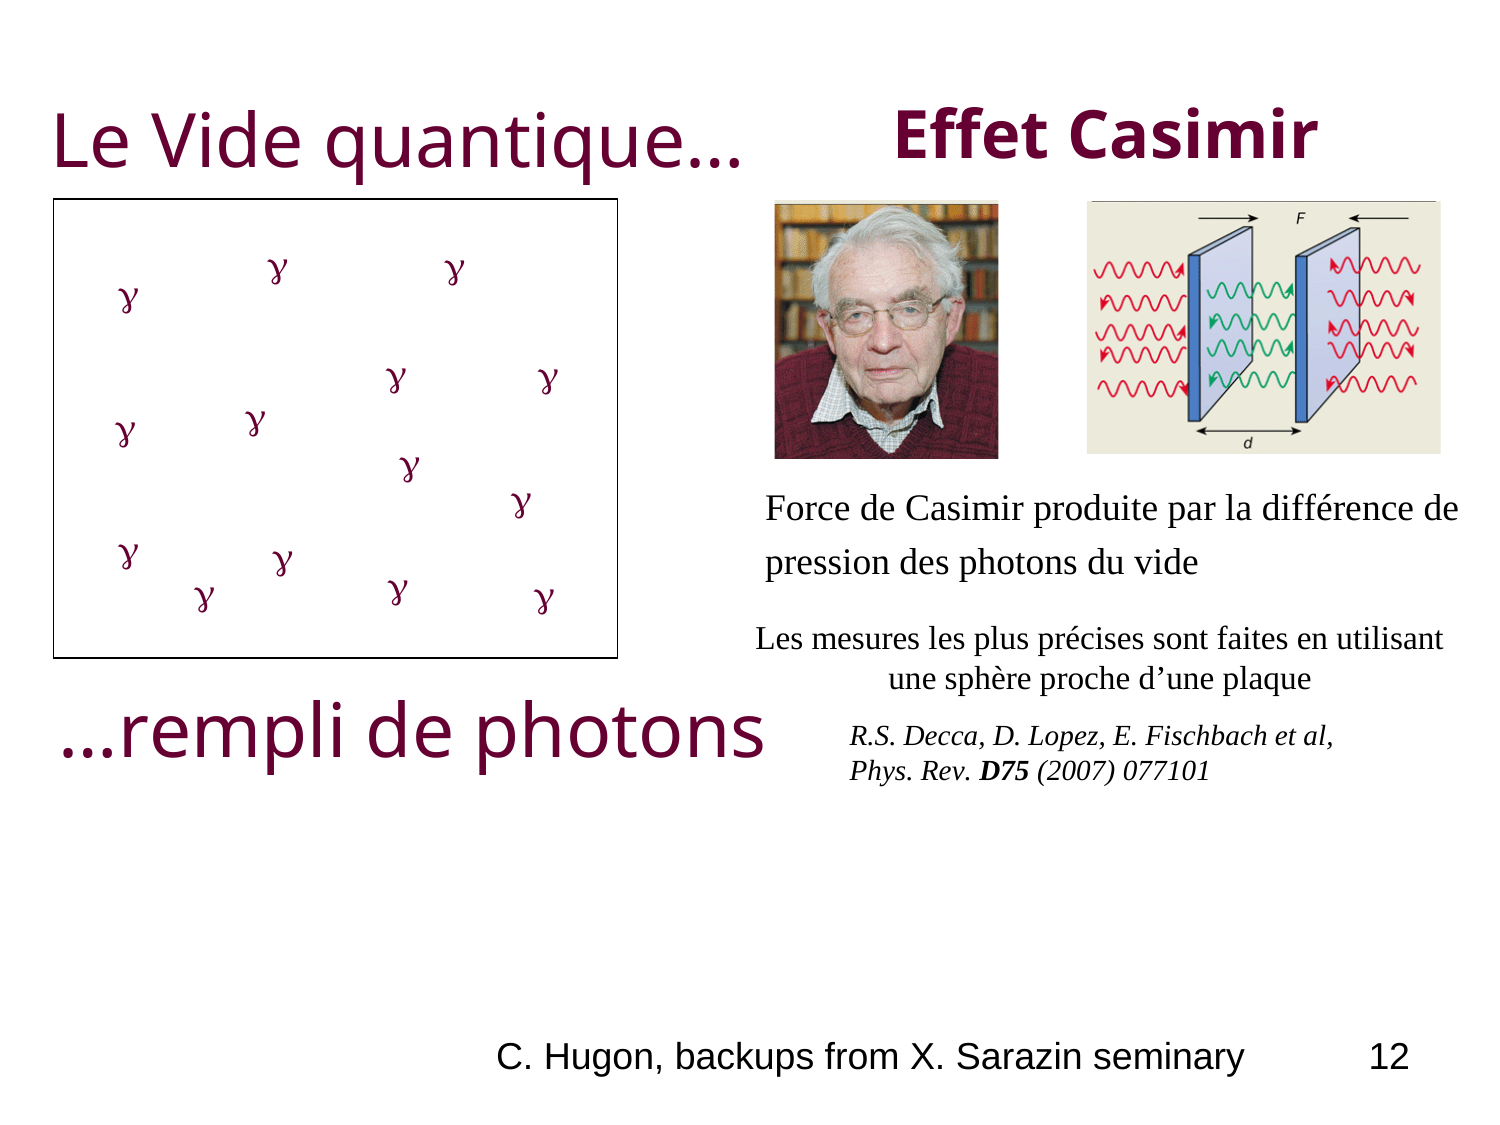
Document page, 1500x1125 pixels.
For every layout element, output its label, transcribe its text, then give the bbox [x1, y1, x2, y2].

text_box  [429, 233, 481, 294]
text_box  [179, 559, 231, 621]
text_box  [100, 394, 152, 456]
text_box …rempli de photons [44, 674, 782, 781]
text_box  [496, 465, 548, 527]
text_box Force de Casimir produite par la différence de pression des photons du vide [750, 466, 1500, 590]
text_box R.S. Decca, D. Lopez, E. Fischbach et al, Phys. Rev. D75 (2007) 077101 [834, 708, 1357, 794]
picture [774, 200, 999, 459]
text_box  [371, 340, 423, 402]
text_box  [384, 430, 431, 491]
text_box  [372, 553, 424, 615]
text_box  [519, 561, 571, 623]
text_box  [103, 517, 155, 578]
text_box  [230, 384, 282, 446]
text_box  [523, 342, 575, 403]
text_box Effet Casimir [877, 84, 1335, 180]
text_box  [252, 232, 304, 293]
text_box Les mesures les plus précises sont faites en utilisant une sphère proche d’une plaque [731, 608, 1469, 704]
picture [1086, 201, 1441, 454]
text_box  [257, 524, 309, 586]
text_box  [103, 260, 155, 322]
text_box Le Vide quantique… [35, 85, 760, 191]
